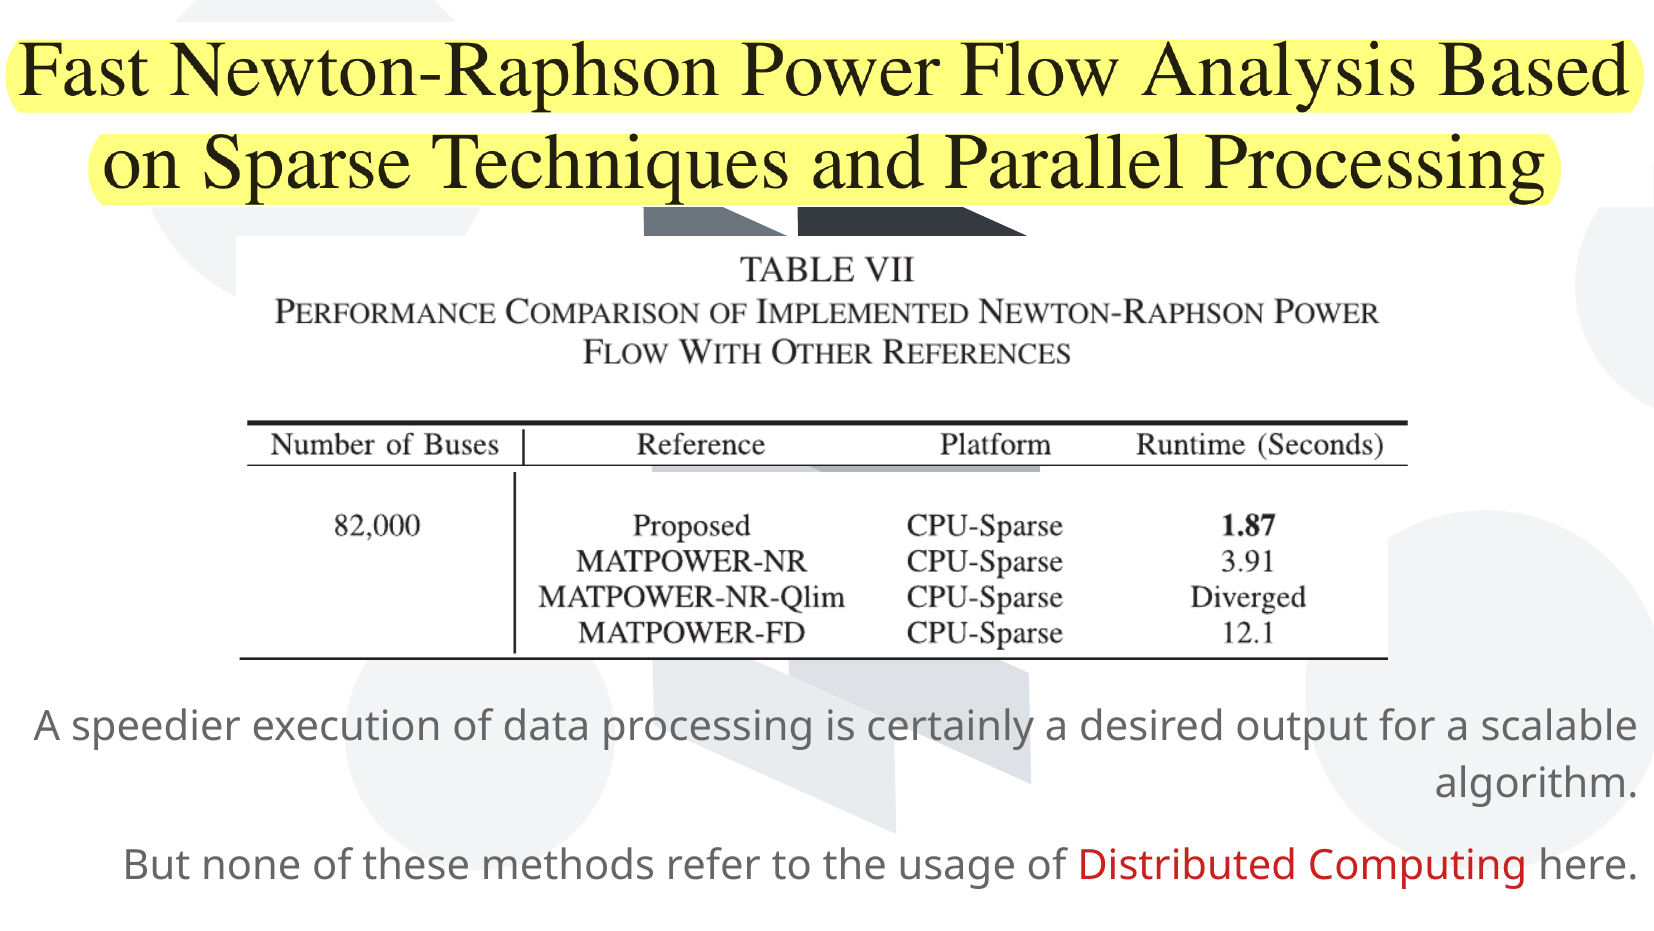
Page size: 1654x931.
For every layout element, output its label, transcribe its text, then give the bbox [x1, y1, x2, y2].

text_box A speedier execution of data processing is certainly a desired output for a scalable algorithm. But none of these methods refer to the usage of Distributed Computing here. [0, 688, 1654, 931]
picture [236, 472, 1388, 660]
picture [236, 236, 1418, 466]
picture [0, 22, 1654, 207]
